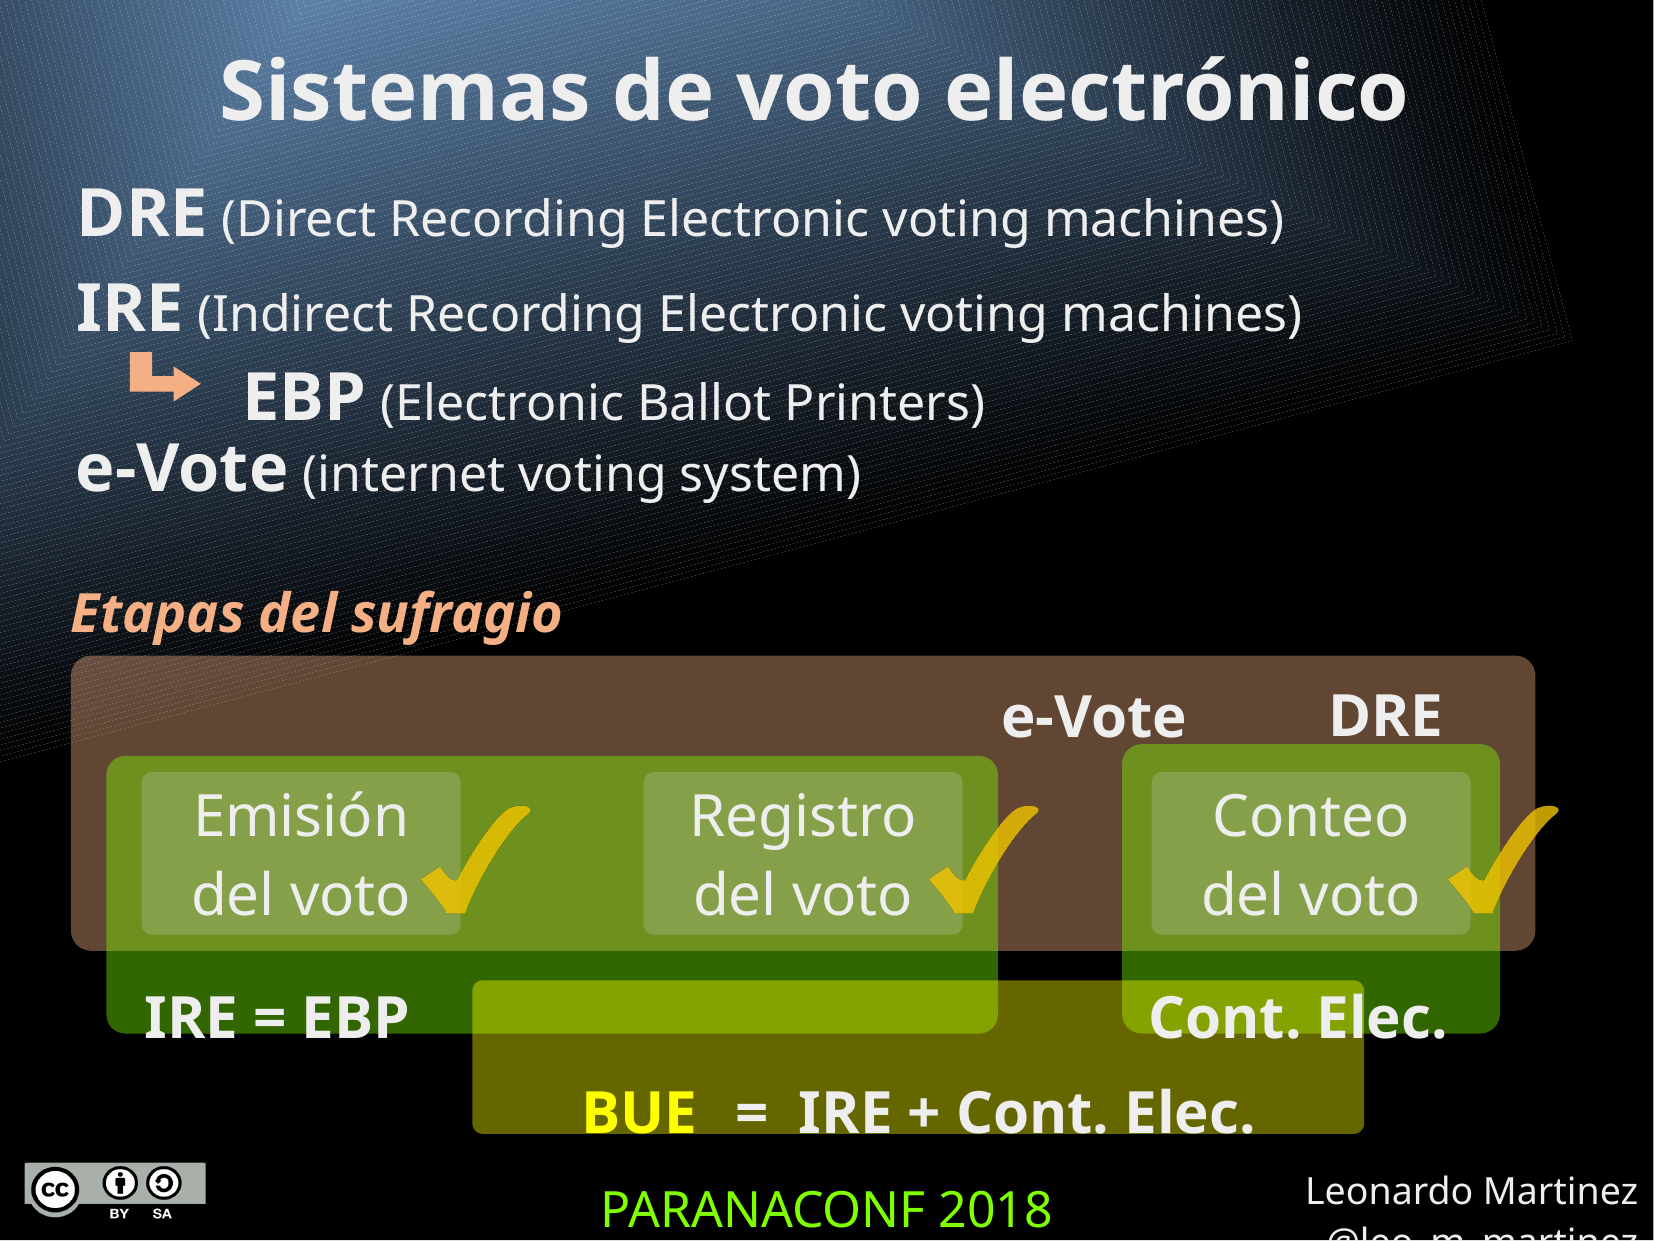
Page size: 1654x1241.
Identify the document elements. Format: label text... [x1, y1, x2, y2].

text_box = IRE + Cont. Elec. [720, 1063, 1323, 1146]
title Conteo del voto [1151, 779, 1471, 928]
title Registro del voto [643, 779, 963, 928]
title e-Vote (internet voting system) [75, 411, 1523, 520]
text_box IRE = EBP [129, 968, 603, 1051]
picture [23, 1161, 207, 1222]
title Etapas del sufragio [70, 561, 662, 662]
picture [927, 803, 1040, 916]
text_box BUE [566, 1063, 720, 1146]
picture [419, 803, 532, 916]
text_box Cont. Elec. [1133, 968, 1489, 1051]
text_box DRE [1314, 667, 1471, 749]
title Sistemas de voto electrónico [23, 29, 1607, 148]
picture [1446, 803, 1560, 916]
text_box Leonardo Martinez @leo_m_martinez [1204, 1157, 1654, 1241]
title EBP (Electronic Ballot Printers) [242, 340, 1217, 411]
title Emisión del voto [141, 779, 461, 928]
title DRE (Direct Recording Electronic voting machines) [76, 155, 1524, 265]
title IRE (Indirect Recording Electronic voting machines) [76, 259, 1501, 353]
title PARANACONF 2018 [563, 1187, 1090, 1229]
text_box [129, 352, 201, 402]
text_box e-Vote [986, 667, 1249, 749]
text_box [70, 655, 1536, 1134]
